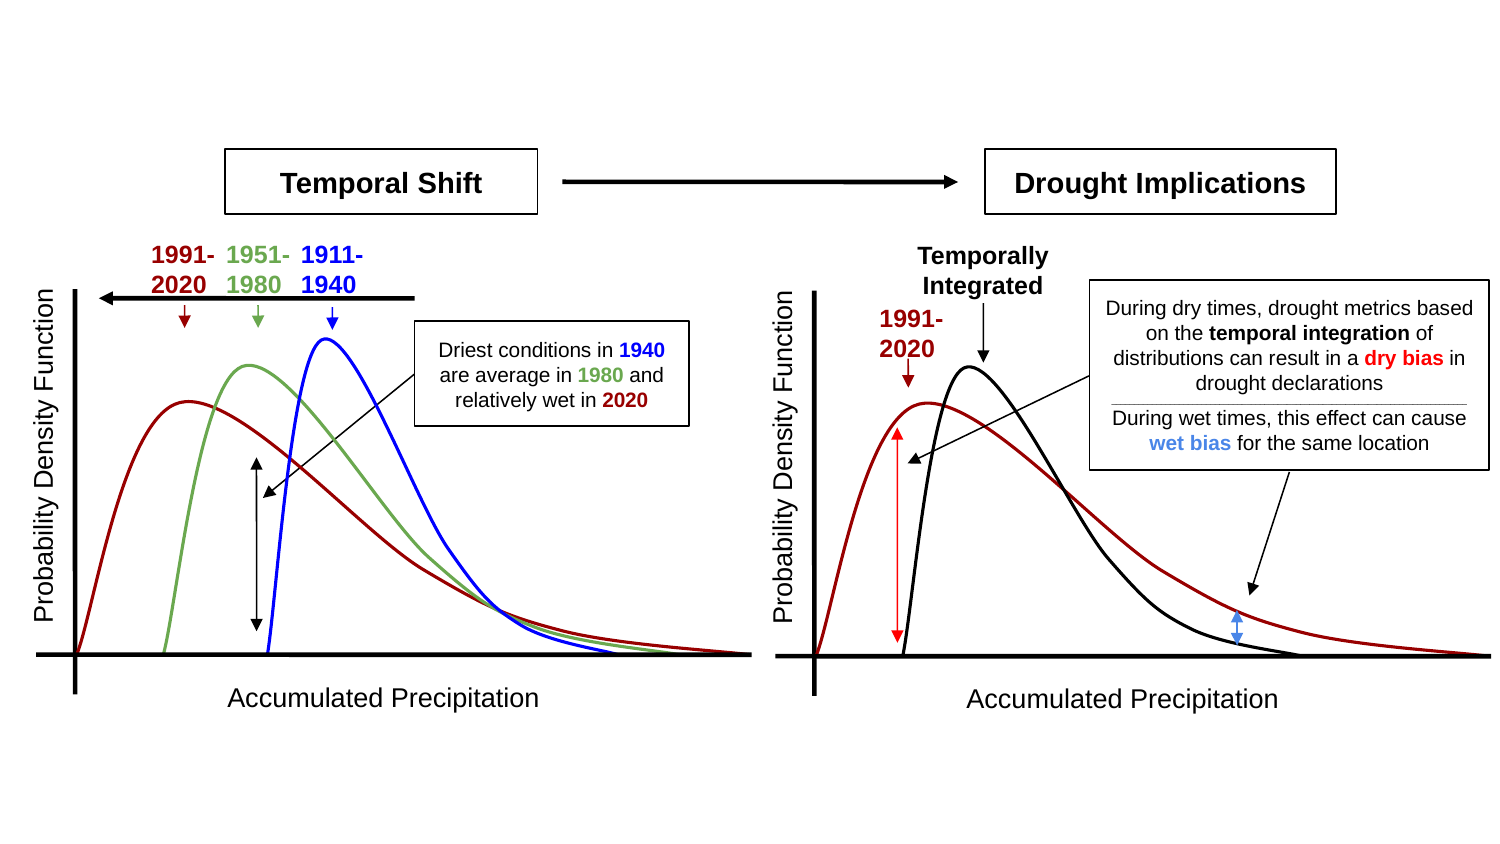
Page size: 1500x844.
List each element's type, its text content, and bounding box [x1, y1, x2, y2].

text_box Temporal Shift [224, 148, 538, 215]
text_box Probability Density Function [10, 268, 74, 639]
text_box 1911-1940 [310, 223, 385, 314]
text_box During dry times, drought metrics based on the temporal integration of distributions can result in a dry bias in drought declarations _______________________________________________________________________________ During wet times, this effect can cause wet bias for the same location [1089, 280, 1490, 470]
text_box 1991- 2020 [136, 223, 235, 344]
text_box Drought Implications [985, 148, 1336, 215]
text_box 1951- 1980 [235, 223, 310, 314]
text_box Probability Density Function [749, 269, 813, 640]
text_box 1991- 2020 [864, 287, 964, 378]
text_box Accumulated Precipitation [212, 665, 563, 728]
text_box Accumulated Precipitation [951, 666, 1303, 730]
text_box Driest conditions in 1940 are average in 1980 and relatively wet in 2020 [414, 321, 690, 427]
text_box Temporally Integrated [886, 224, 1081, 315]
